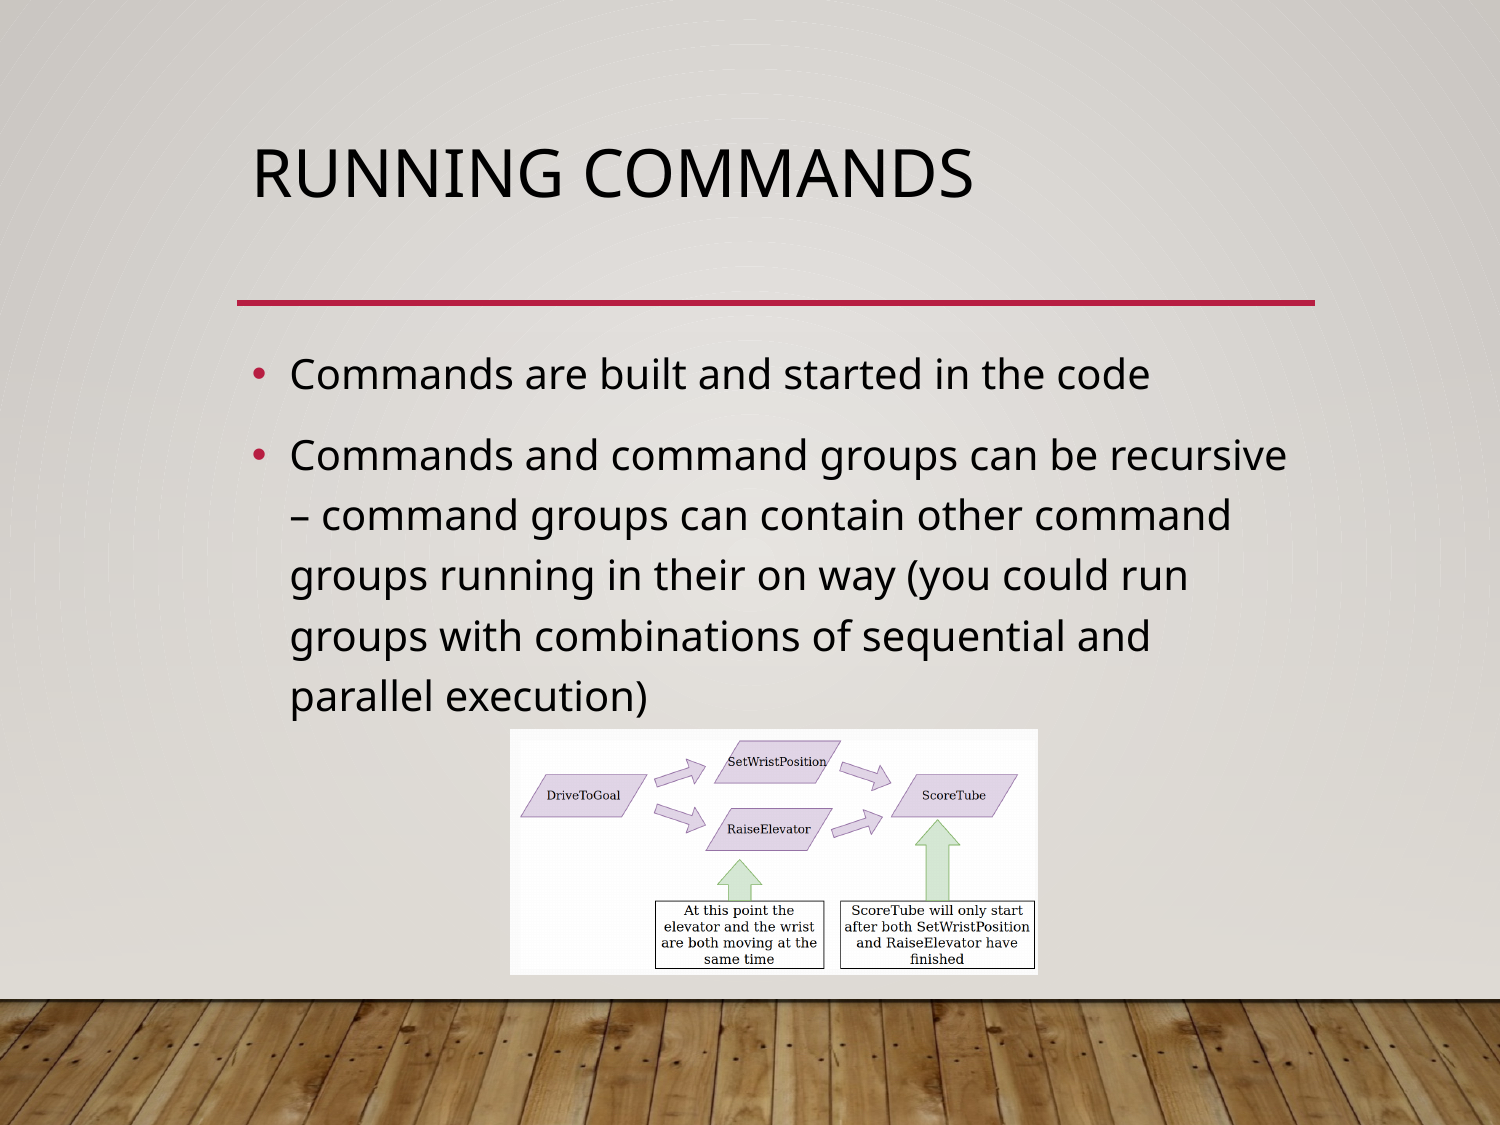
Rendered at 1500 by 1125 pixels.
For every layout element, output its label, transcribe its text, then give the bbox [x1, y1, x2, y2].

picture [510, 729, 1038, 976]
title Running Commands [236, 131, 1315, 305]
picture [0, 999, 1500, 1125]
list Commands are built and started in the code Commands and command groups can be recursive – command groups can contain other command groups running in their on way (you could run groups with combinations of sequential and parallel execution) [236, 330, 1315, 897]
